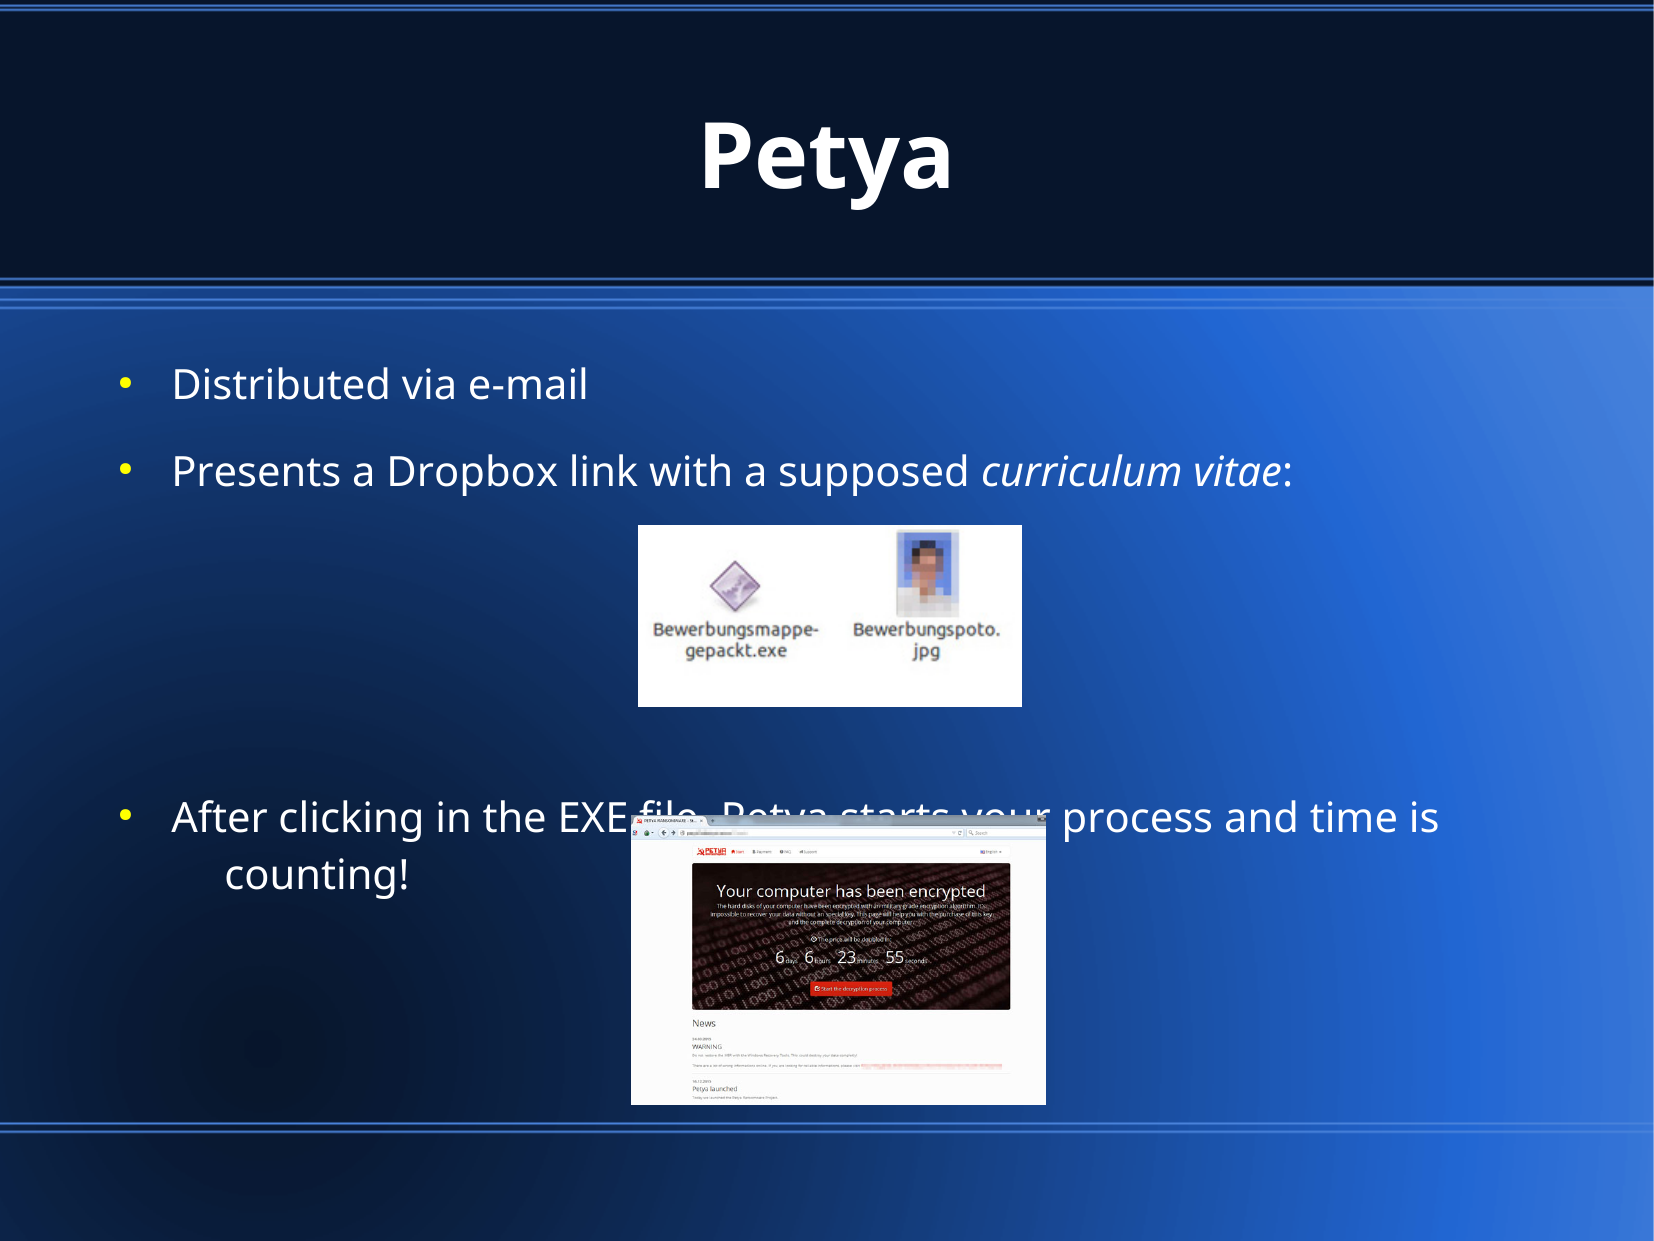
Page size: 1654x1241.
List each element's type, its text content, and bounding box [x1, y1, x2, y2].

picture [0, 0, 1654, 1241]
list Distributed via e-mail Presents a Dropbox link with a supposed curriculum vitae: After clicking in the EXE file, Petya starts your process and time is counting! [82, 355, 1571, 1075]
title Petya [82, 49, 1571, 257]
